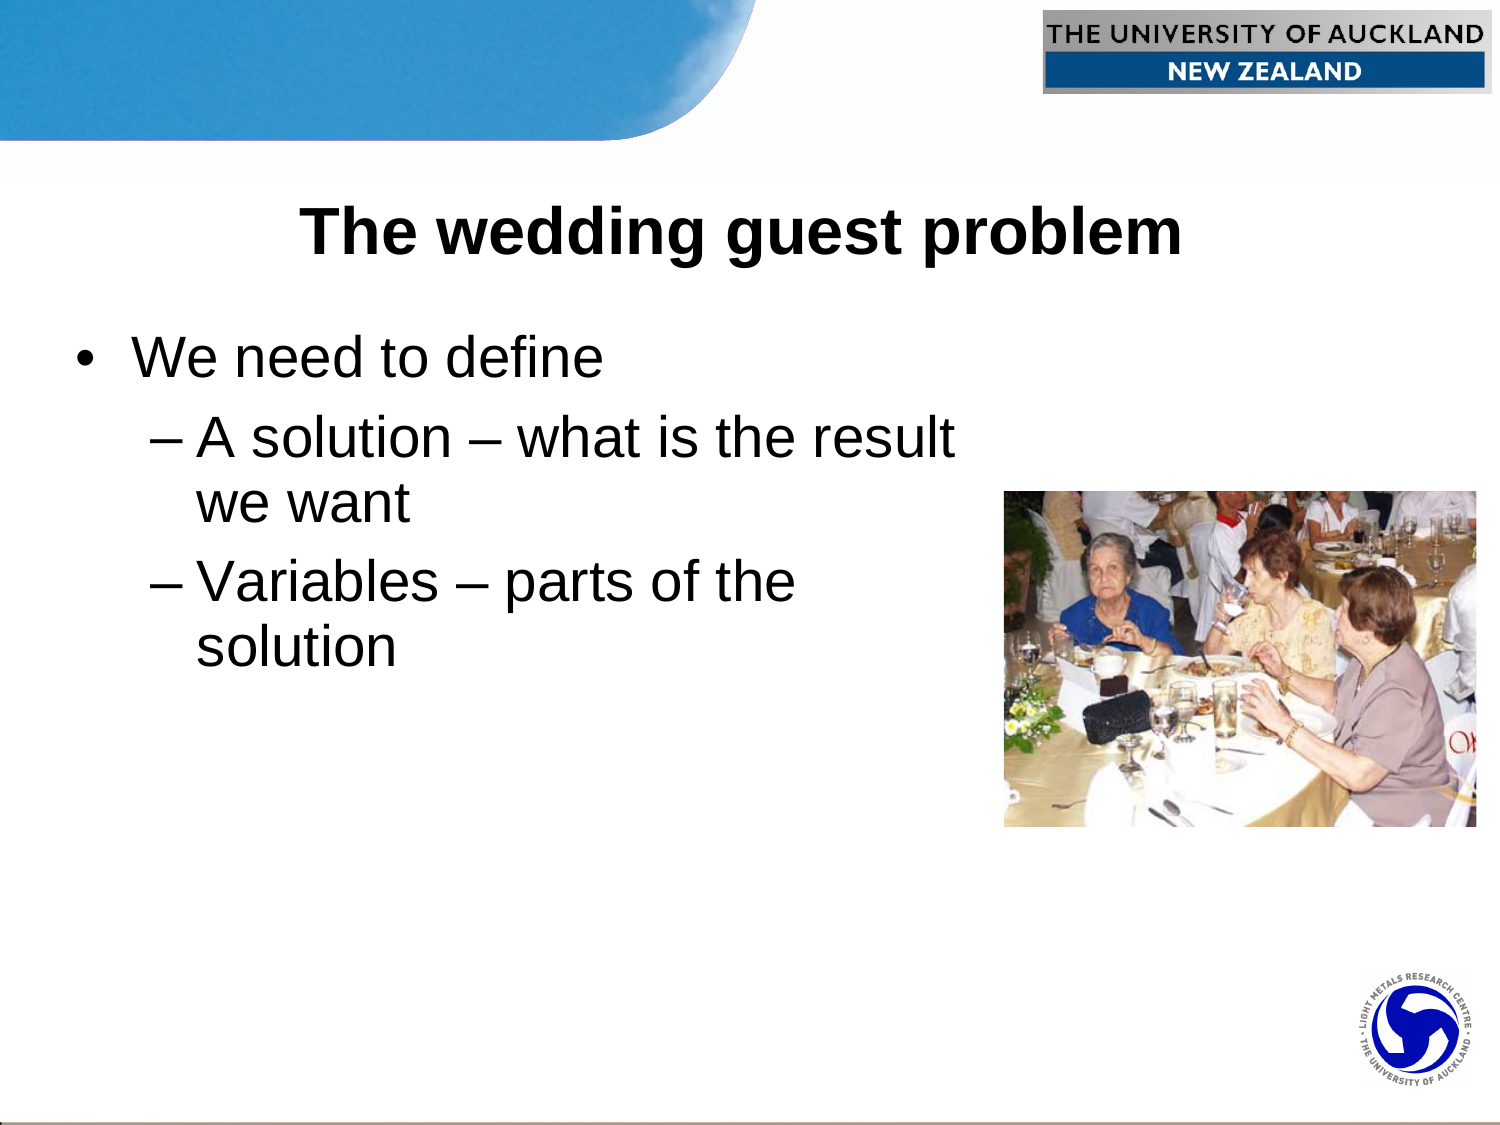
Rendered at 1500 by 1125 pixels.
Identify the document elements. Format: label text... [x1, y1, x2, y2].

picture [1359, 972, 1472, 1086]
title The wedding guest problem [67, 166, 1418, 296]
picture [1003, 491, 1477, 827]
picture [0, 0, 1500, 181]
list We need to define A solution – what is the result we want Variables – parts of the solution [75, 324, 1004, 1068]
